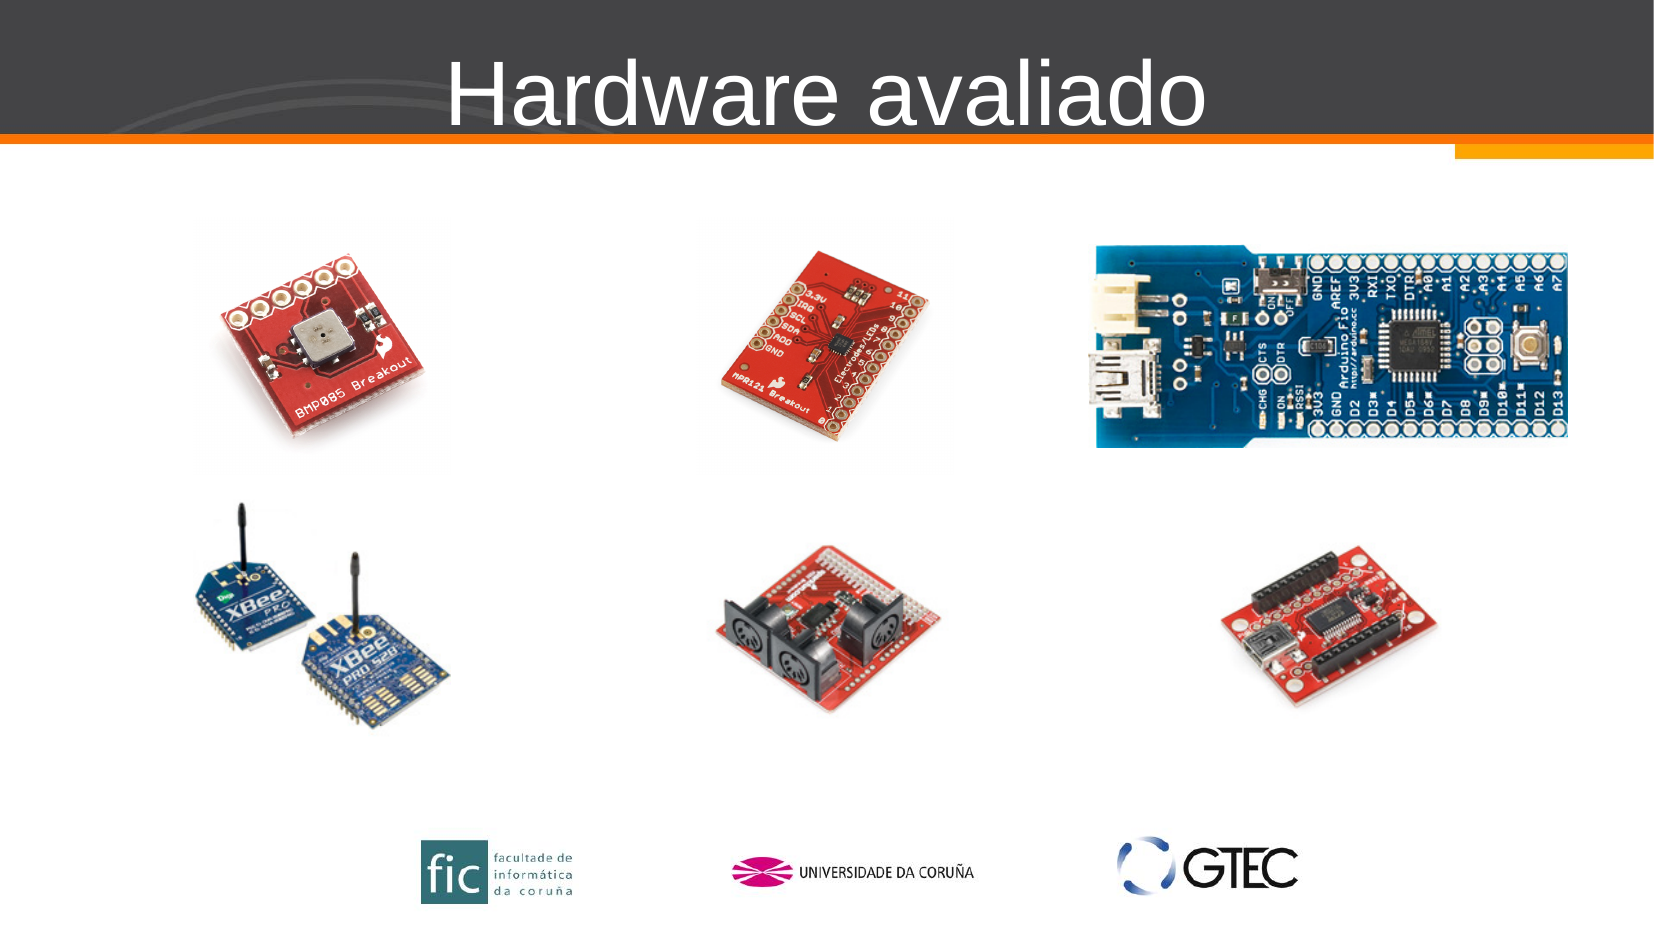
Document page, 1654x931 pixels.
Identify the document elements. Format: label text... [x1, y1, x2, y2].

picture [0, 0, 1654, 931]
title Hardware avaliado [82, 37, 1571, 151]
